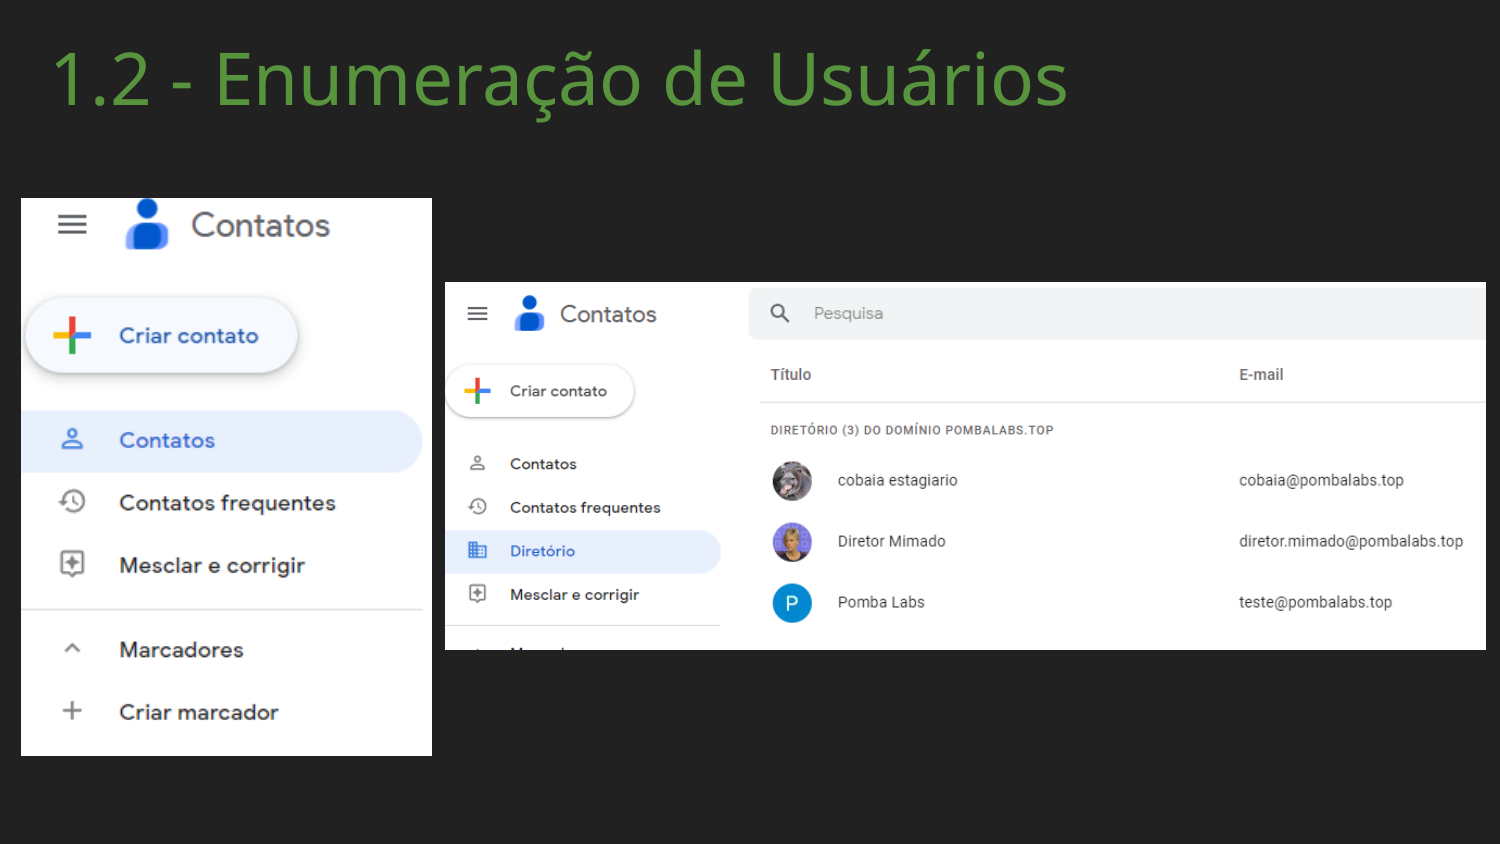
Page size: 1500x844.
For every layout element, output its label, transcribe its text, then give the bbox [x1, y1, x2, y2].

picture [445, 282, 1486, 650]
title 1.2 - Enumeração de Usuários [34, 17, 1432, 168]
picture [21, 198, 432, 756]
